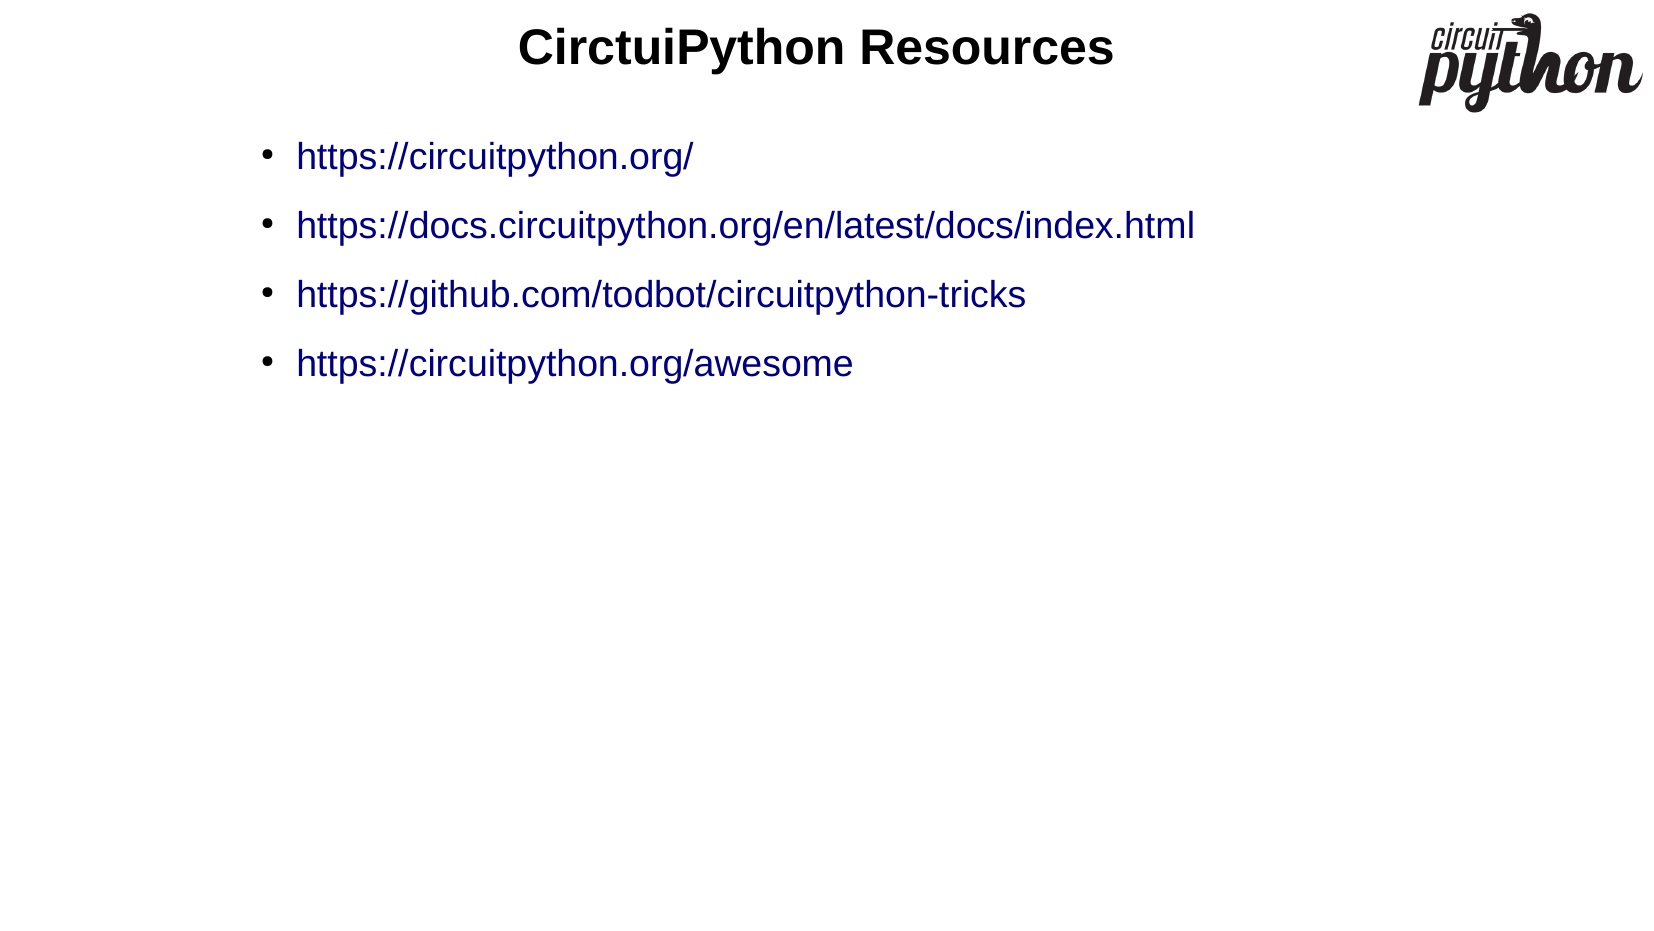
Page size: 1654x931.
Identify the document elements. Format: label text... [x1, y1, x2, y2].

text_box https://circuitpython.org/ https://docs.circuitpython.org/en/latest/docs/index.html https://github.com/todbot/circuitpython-tricks https://circuitpython.org/awesome [246, 127, 1211, 392]
picture [1417, 10, 1643, 114]
text_box CirctuiPython Resources [467, 12, 1178, 127]
